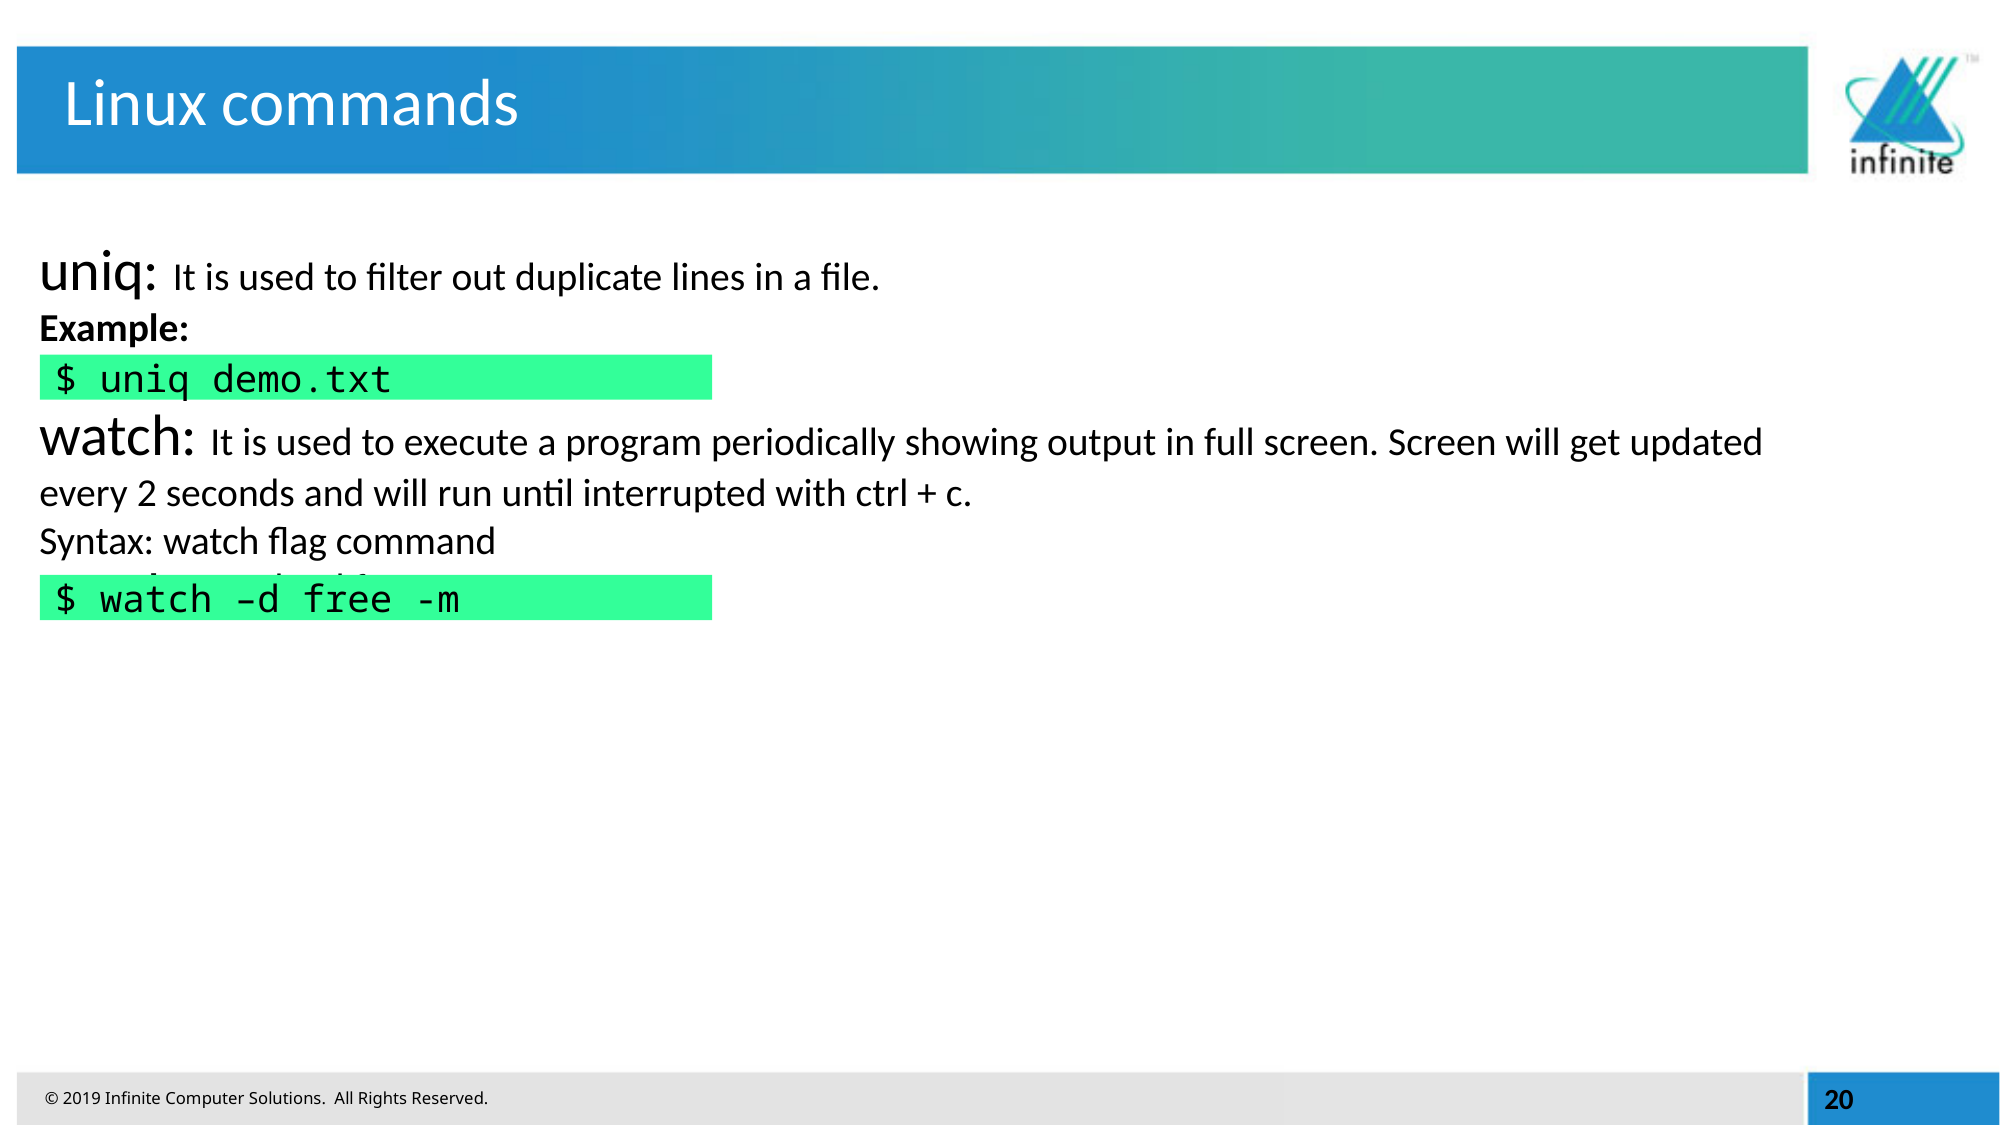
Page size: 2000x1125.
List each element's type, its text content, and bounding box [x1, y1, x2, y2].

slide_number <number> [1662, 1073, 2000, 1125]
picture [16, 0, 2000, 1125]
text_box $ uniq demo.txt [39, 354, 713, 400]
title Linux commands [49, 51, 1913, 182]
text_box $ watch –d free -m [39, 574, 713, 621]
text_box uniq: It is used to filter out duplicate lines in a file. Example: watch: It is used to execute a program periodically showing output in full screen. Screen will get updated every 2 seconds and will run until interrupted with ctrl + c. Syntax: watch flag command Example: watch –d free –m [24, 224, 1813, 948]
